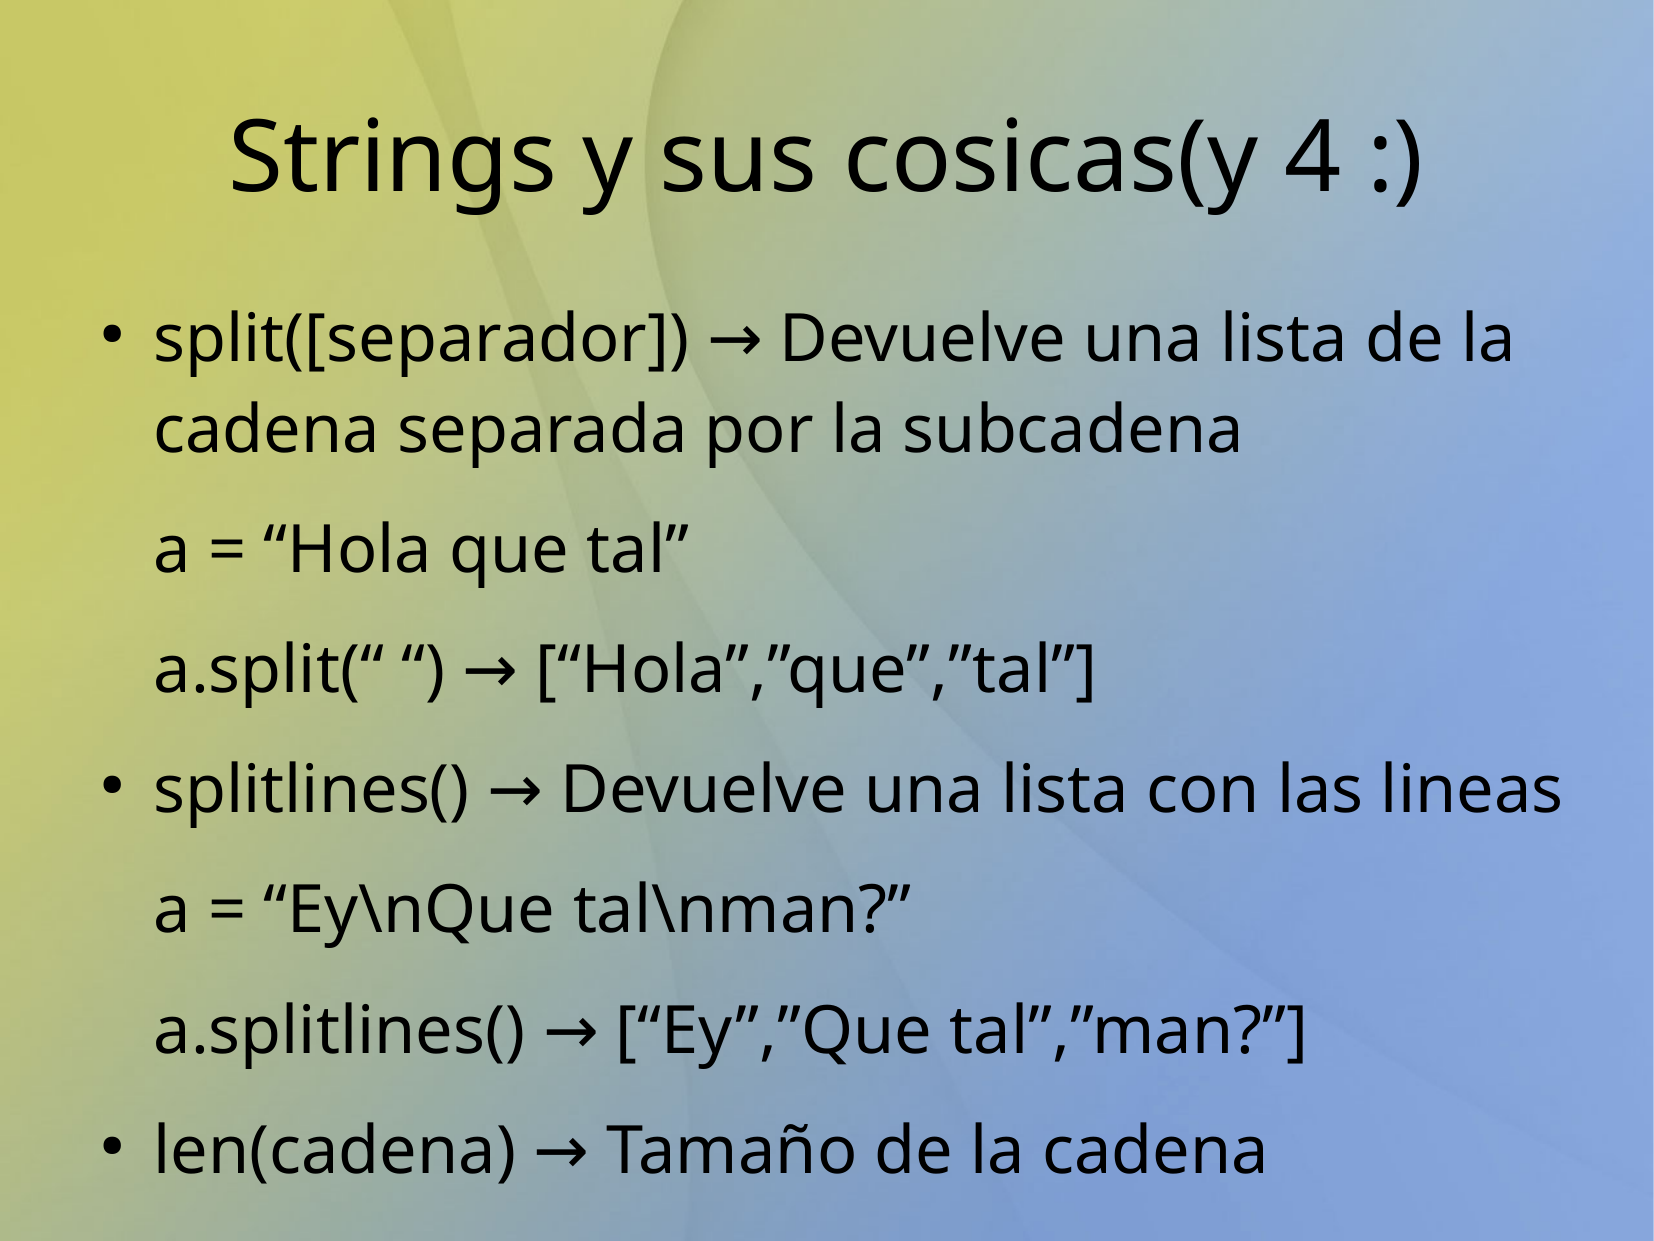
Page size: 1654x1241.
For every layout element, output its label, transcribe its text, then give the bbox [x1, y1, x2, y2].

picture [0, 0, 1654, 1241]
title Strings y sus cosicas(y 4 :) [82, 49, 1571, 257]
list split([separador]) → Devuelve una lista de la cadena separada por la subcadena a = “Hola que tal” a.split(“ “) → [“Hola”,”que”,”tal”] splitlines() → Devuelve una lista con las lineas a = “Ey\nQue tal\nman?” a.splitlines() → [“Ey”,”Que tal”,”man?”] len(cadena) → Tamaño de la cadena [82, 290, 1571, 1167]
